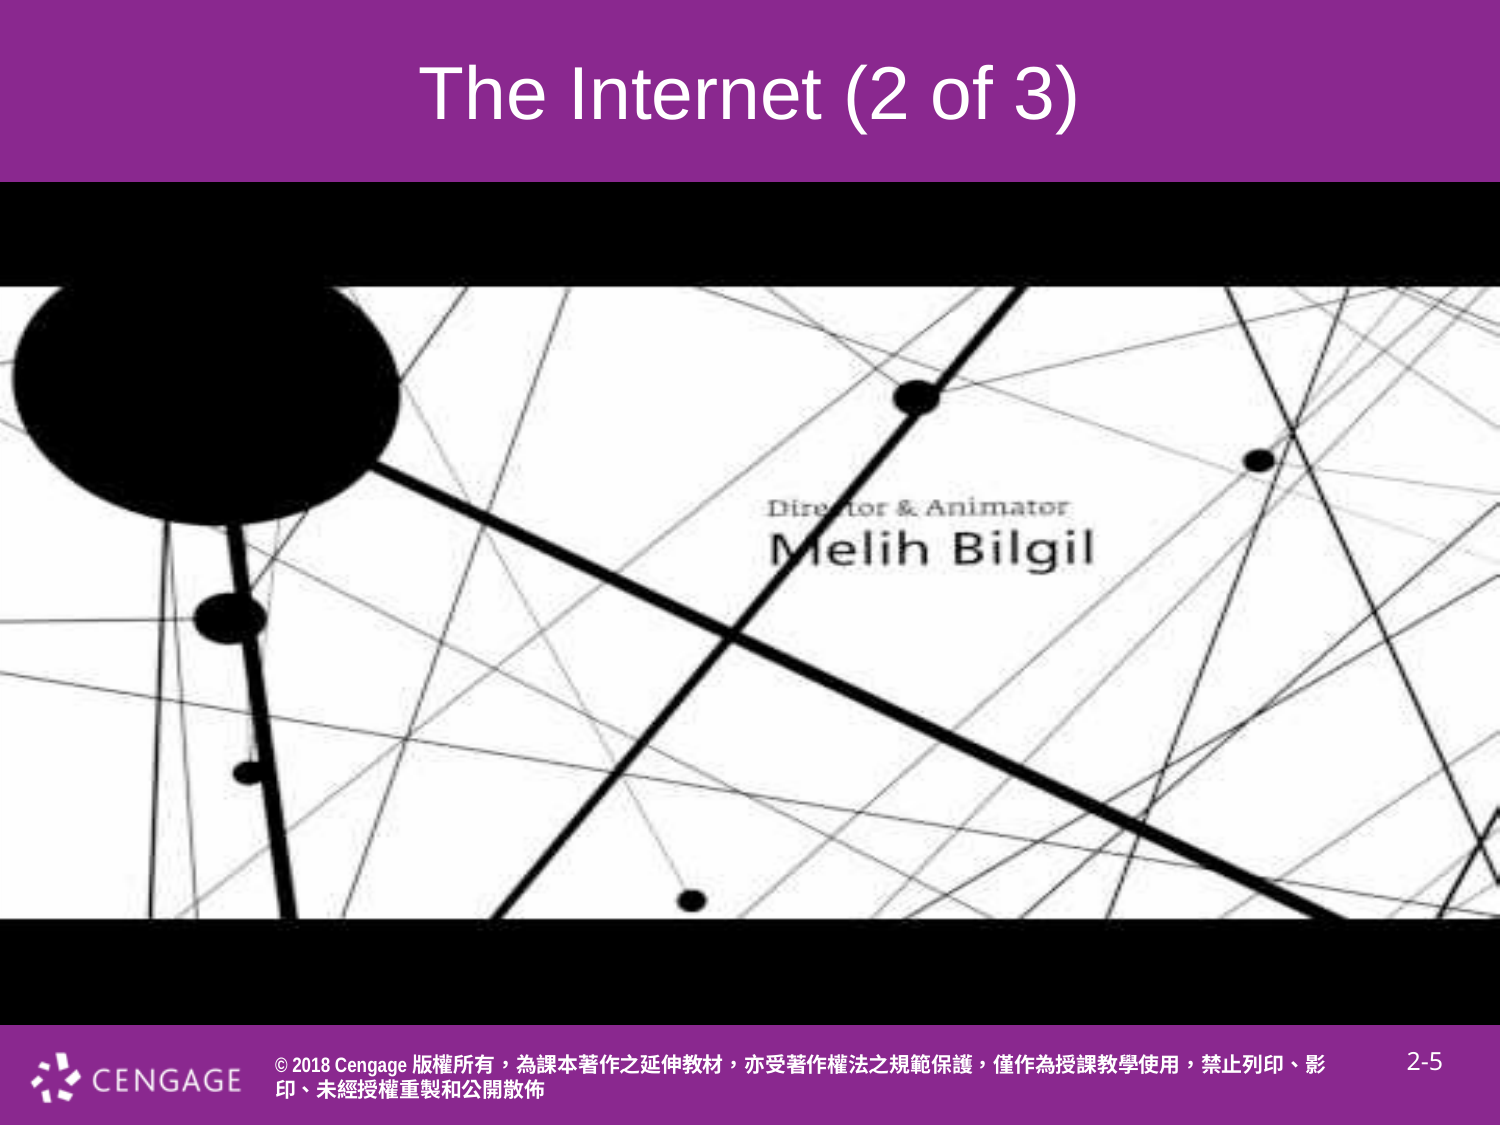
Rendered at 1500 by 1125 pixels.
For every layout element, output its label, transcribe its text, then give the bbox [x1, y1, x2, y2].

picture [0, 181, 1500, 1025]
title The Internet (2 of 3) [7, 4, 1493, 175]
picture [21, 1043, 246, 1111]
